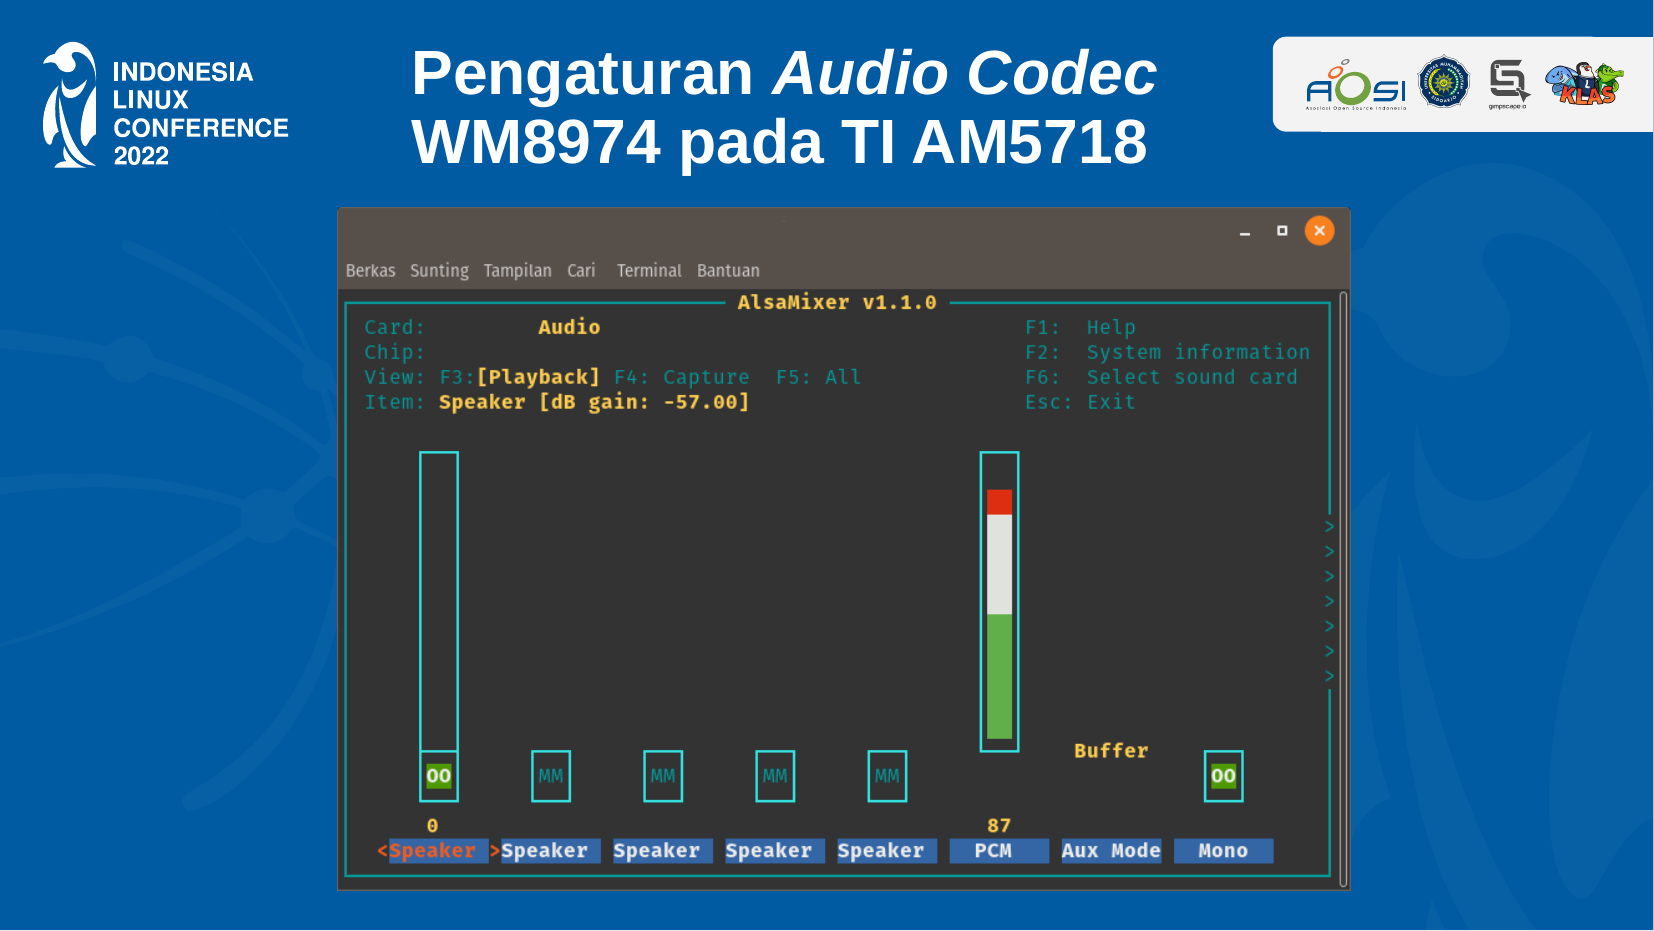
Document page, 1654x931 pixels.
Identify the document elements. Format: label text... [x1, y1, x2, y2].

picture [1575, 62, 1624, 105]
picture [337, 207, 1351, 891]
title Pengaturan Audio Codec WM8974 pada TI AM5718 [411, 37, 1575, 178]
